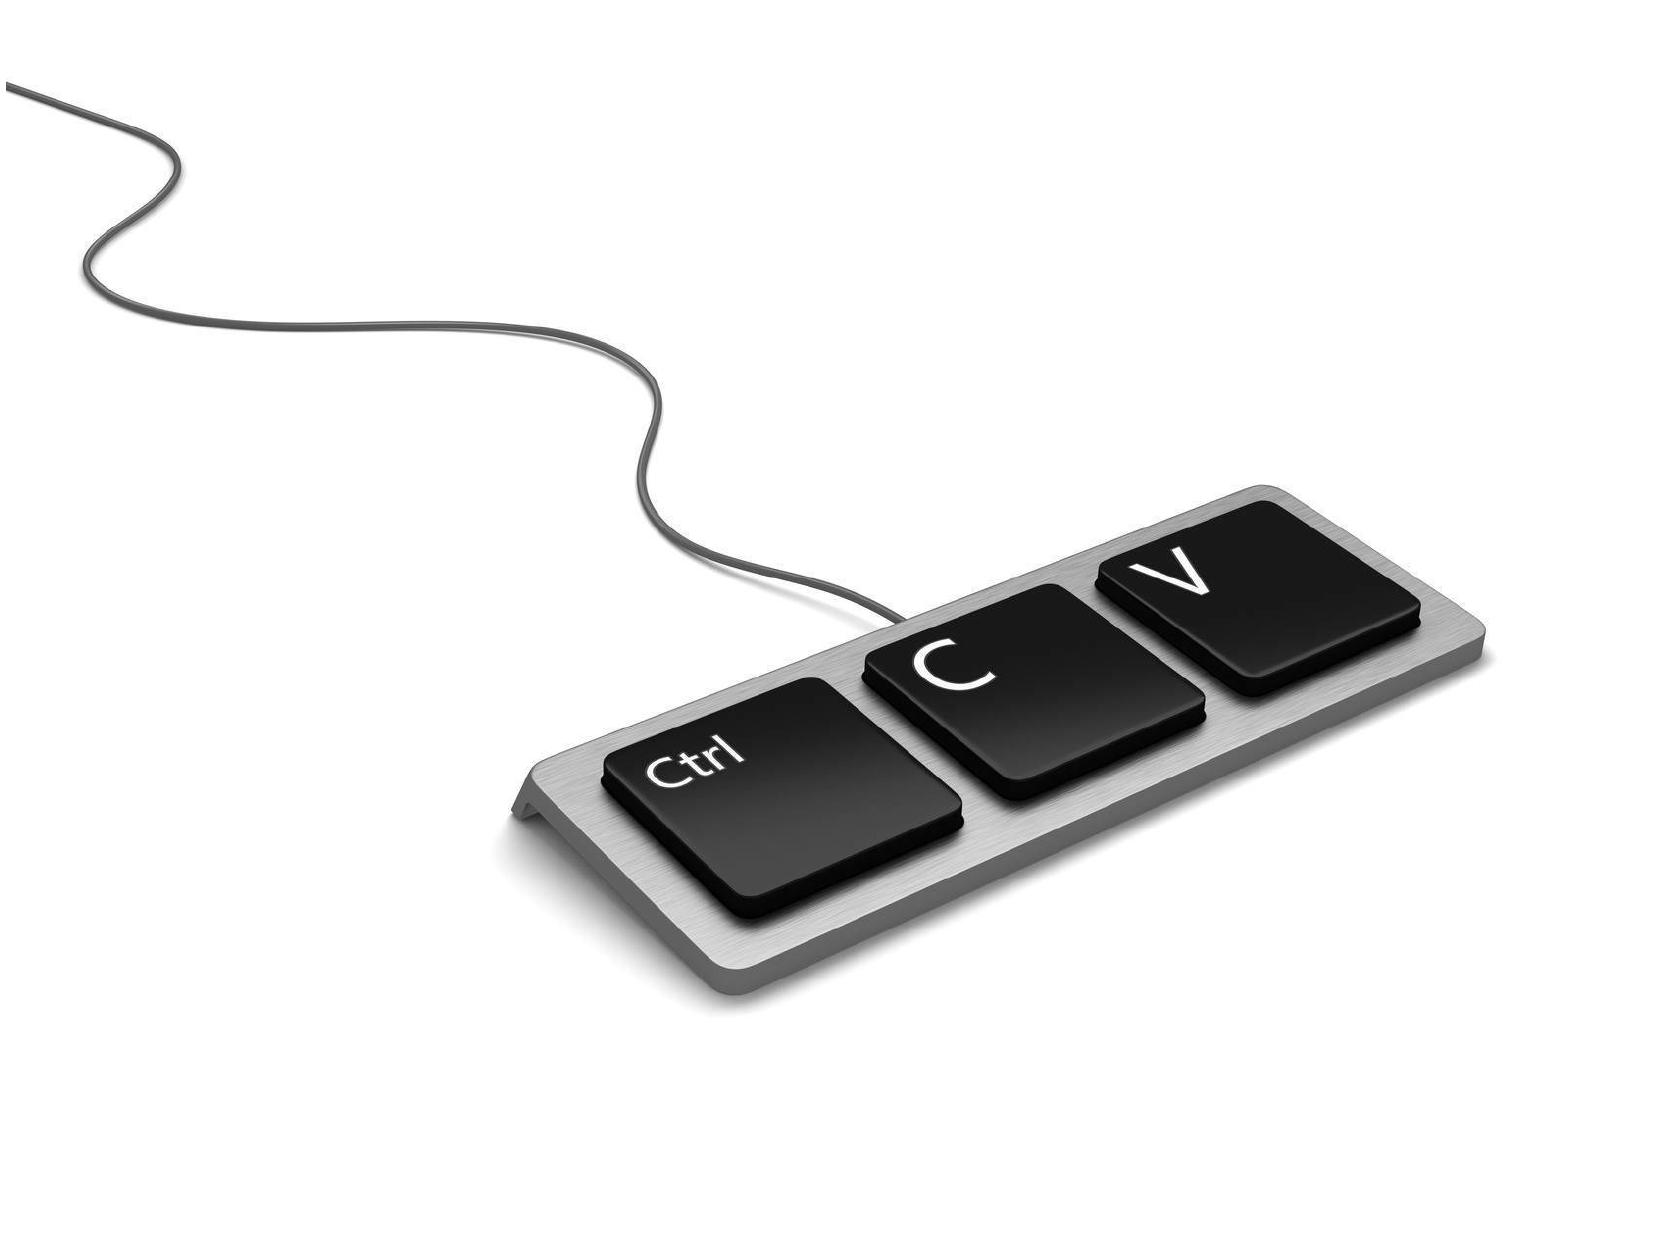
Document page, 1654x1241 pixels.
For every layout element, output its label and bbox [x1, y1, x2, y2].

picture [6, 76, 1654, 1179]
